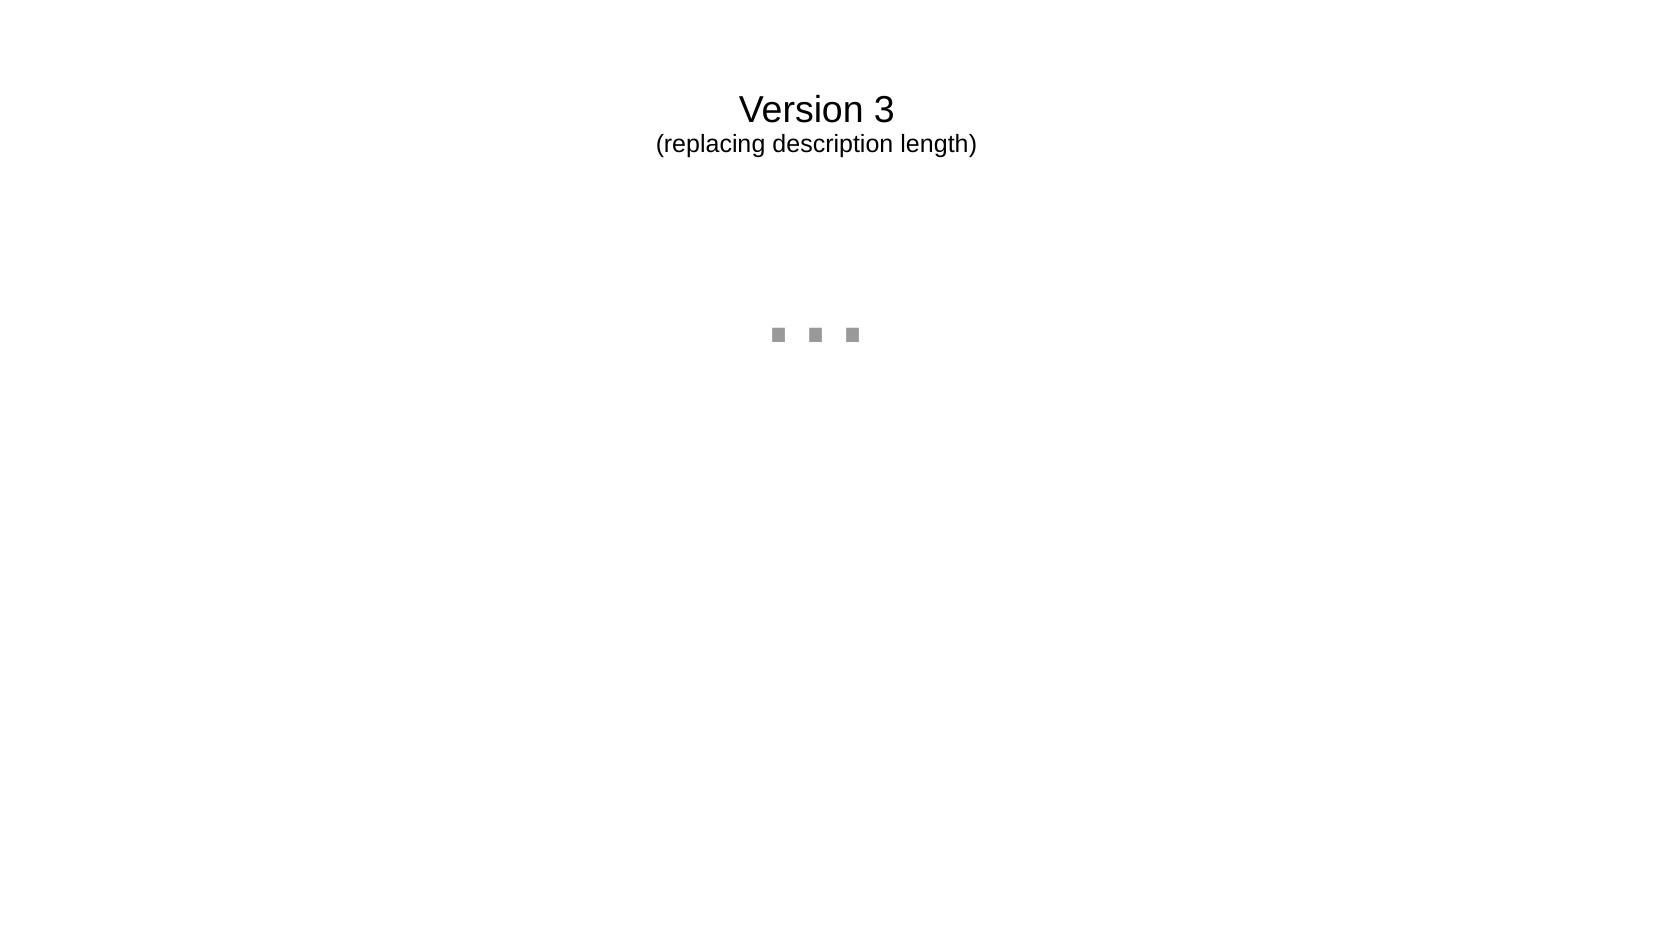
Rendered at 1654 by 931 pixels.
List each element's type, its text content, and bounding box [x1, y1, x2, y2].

title Version 3 (replacing description length) [72, 45, 1561, 201]
text_box ... [745, 214, 934, 379]
